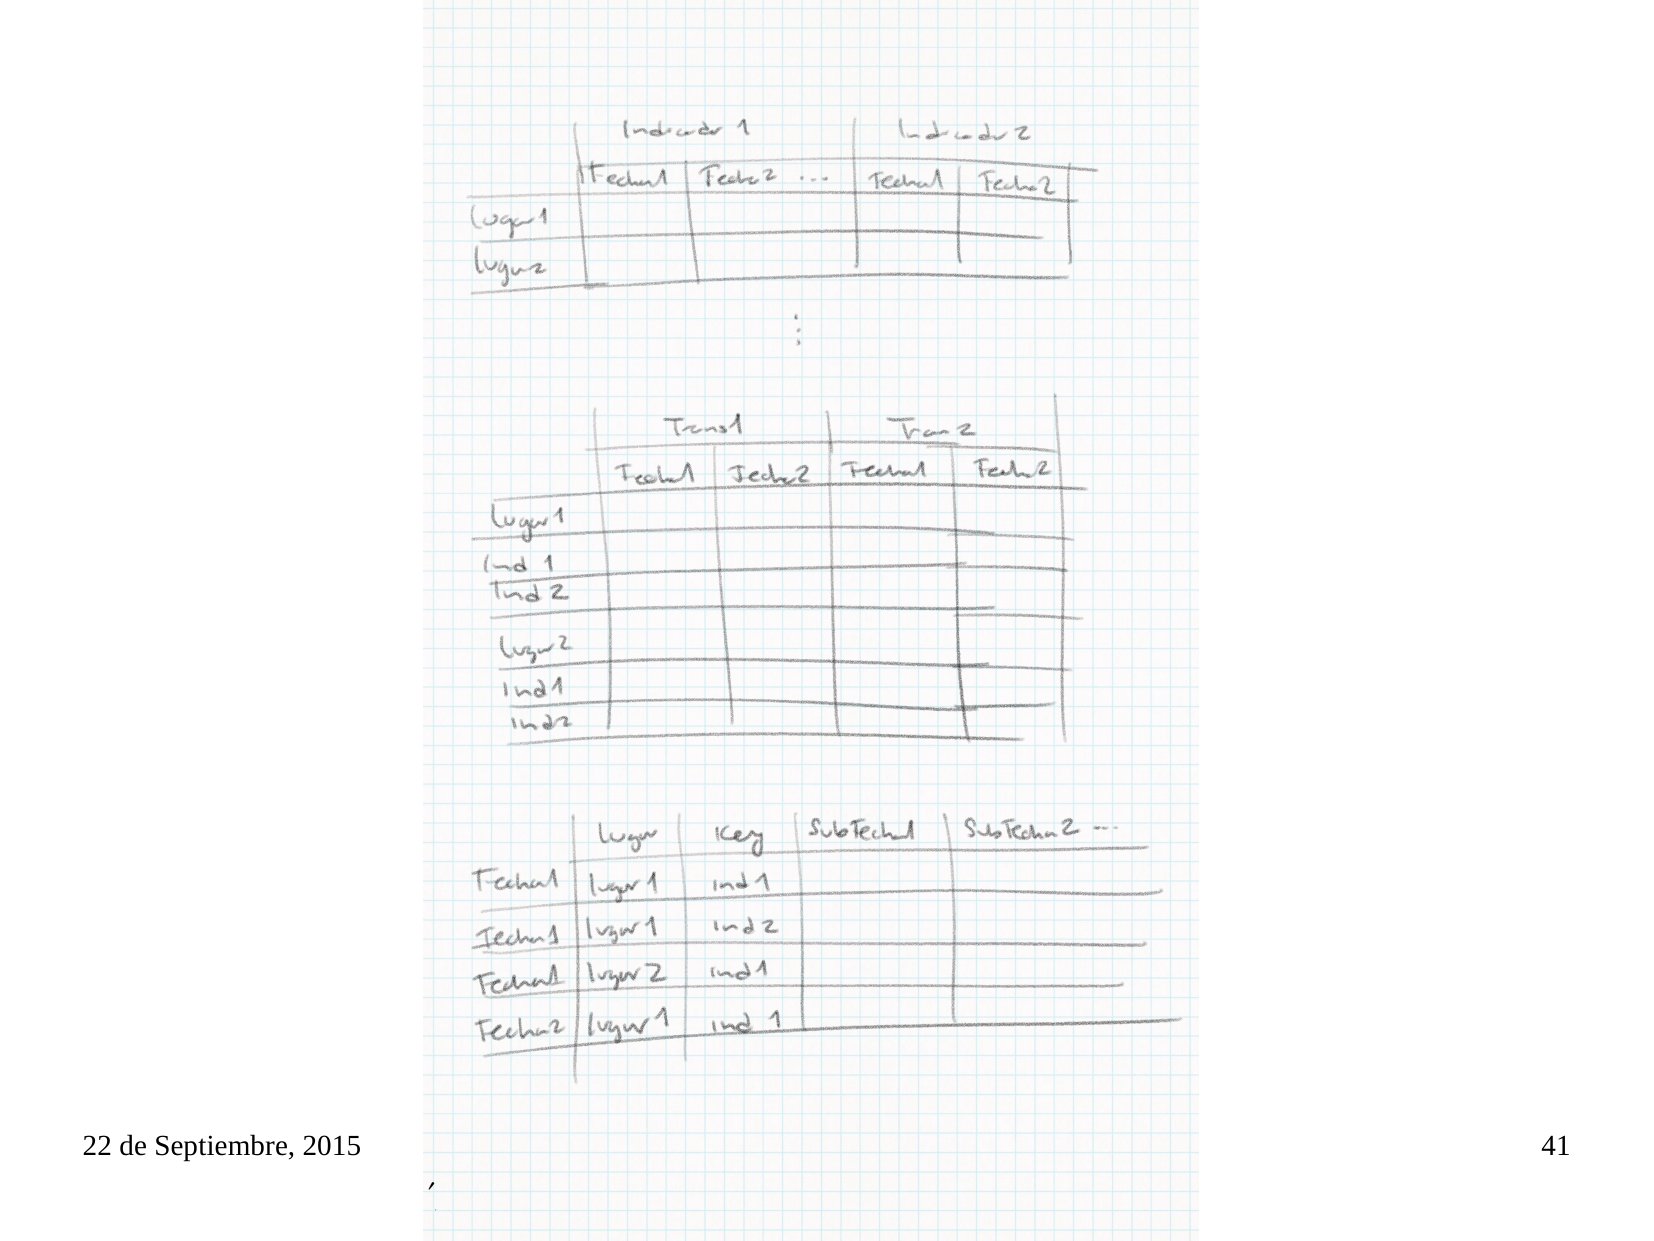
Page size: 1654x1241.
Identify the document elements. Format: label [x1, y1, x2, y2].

picture [423, 0, 1199, 1241]
